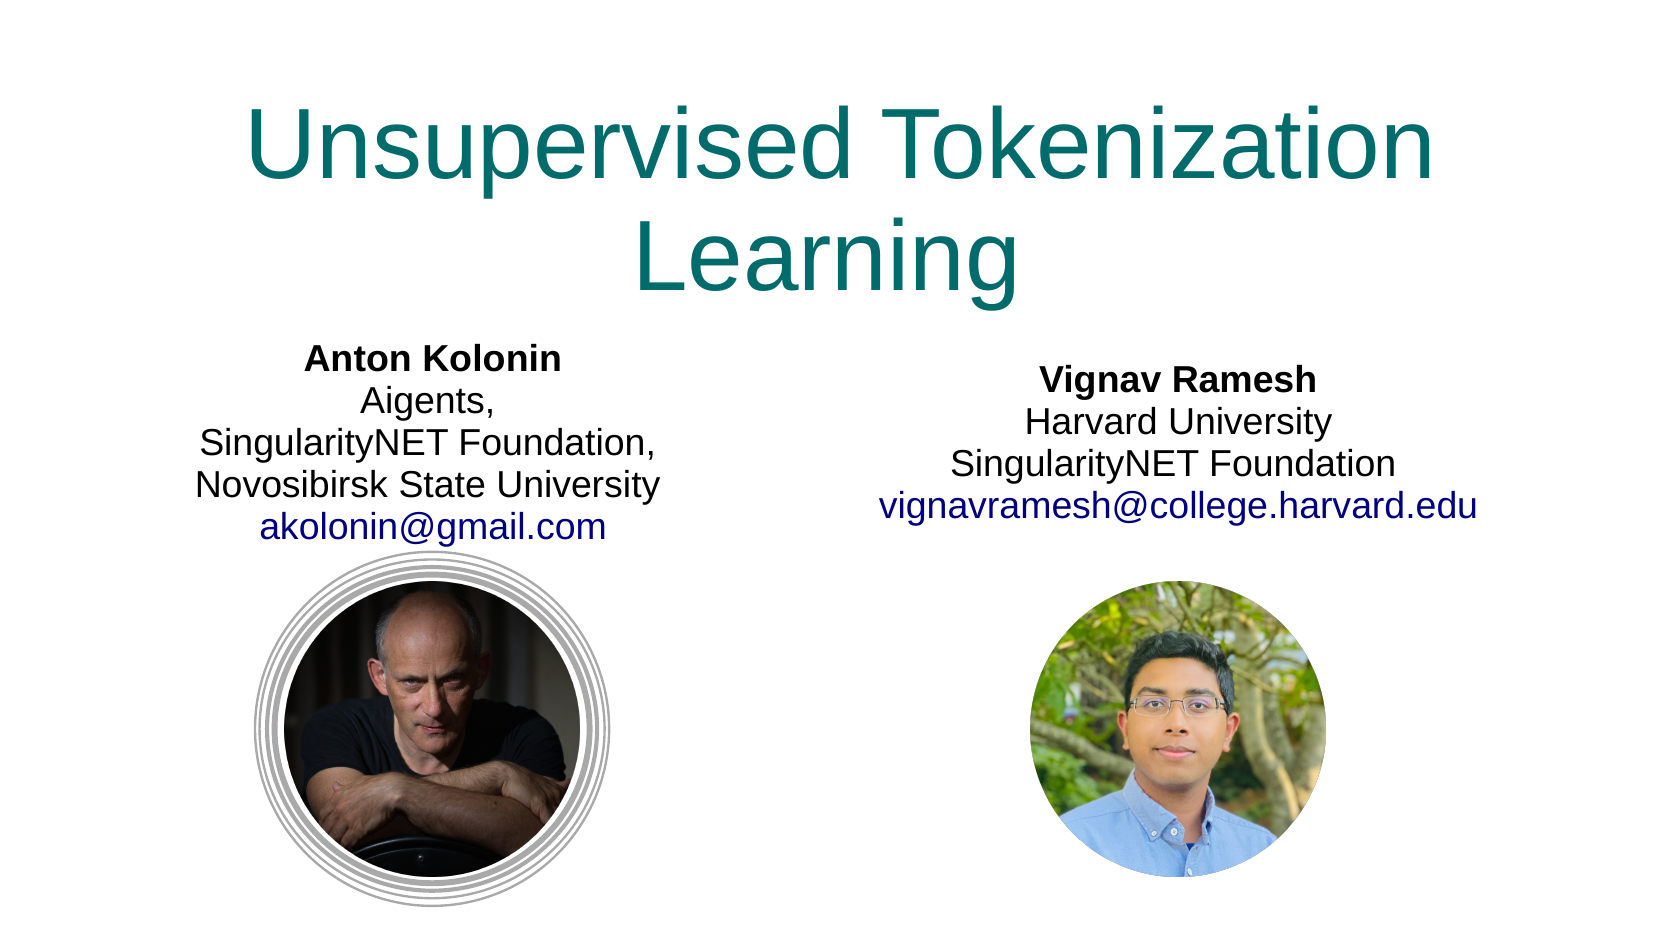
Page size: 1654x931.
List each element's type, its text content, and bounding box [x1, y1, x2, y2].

picture [534, 581, 580, 627]
picture [520, 820, 580, 877]
picture [284, 820, 344, 877]
picture [1030, 581, 1326, 877]
picture [490, 581, 580, 665]
picture [521, 581, 580, 637]
picture [284, 830, 331, 877]
picture [284, 581, 580, 877]
picture [284, 807, 358, 877]
picture [489, 793, 580, 877]
picture [506, 807, 580, 877]
picture [533, 830, 580, 877]
picture [284, 581, 357, 651]
picture [507, 581, 580, 650]
picture [284, 581, 343, 638]
picture [284, 792, 375, 877]
picture [284, 581, 331, 628]
picture [284, 581, 374, 665]
text_box Vignav Ramesh Harvard University SingularityNET Foundation vignavramesh@college.harvard.edu [864, 351, 1493, 535]
text_box Unsupervised Tokenization Learning [0, 44, 1654, 355]
text_box Anton Kolonin Aigents, SingularityNET Foundation, Novosibirsk State University akolonin@gmail.com [180, 330, 687, 556]
